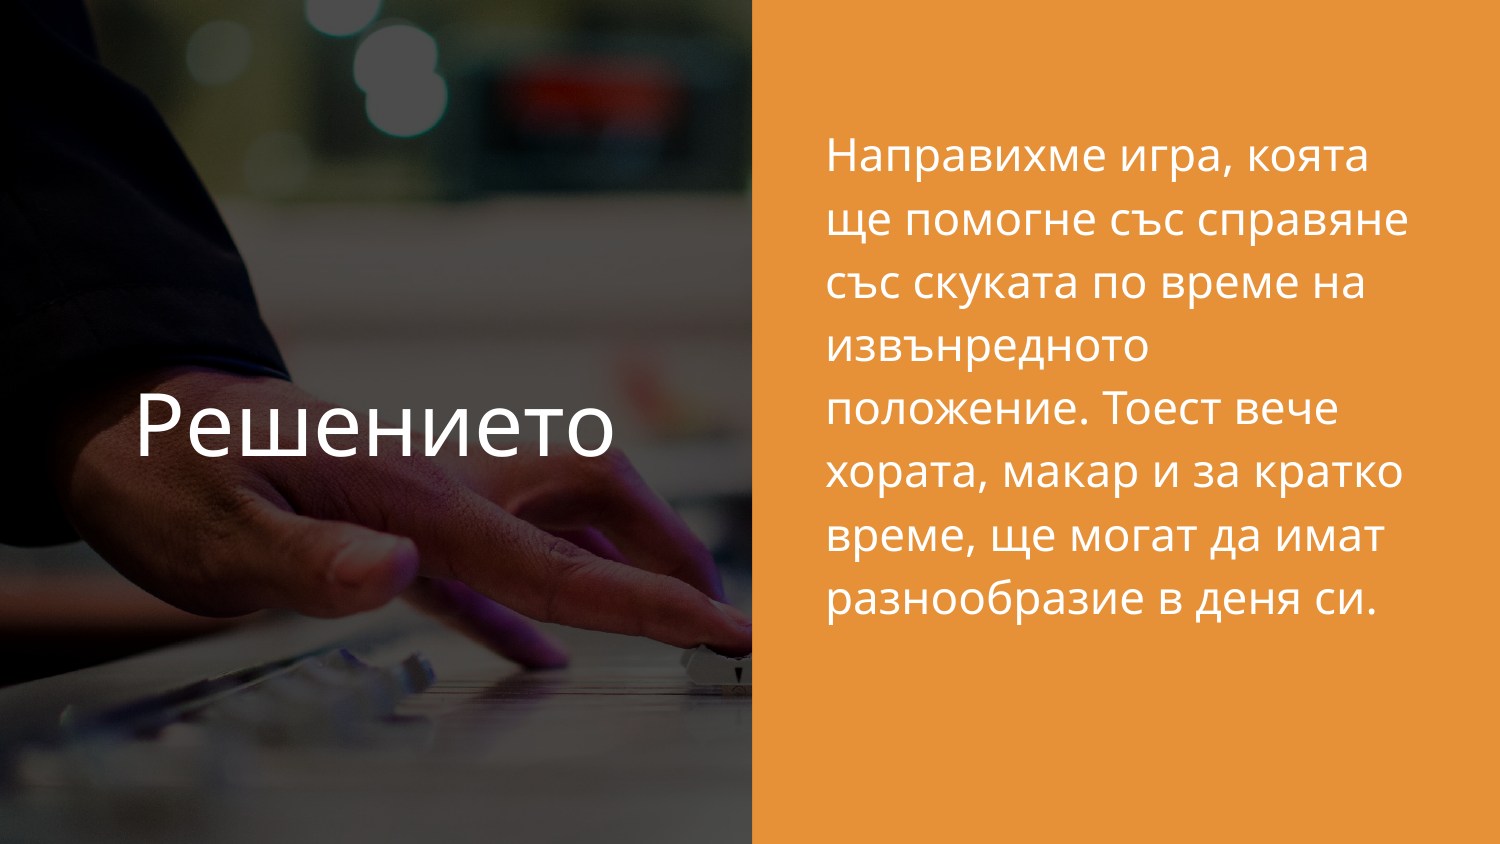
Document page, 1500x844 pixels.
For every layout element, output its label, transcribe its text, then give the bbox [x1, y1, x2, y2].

text_box Решението [43, 300, 708, 544]
text_box Направихме игра, коята ще помогне със справяне със скуката по време на извънредното положение. Тоест вече хората, макар и за кратко време, ще могат да имат разнообразие в деня си. [810, 118, 1440, 725]
picture [0, 0, 753, 844]
